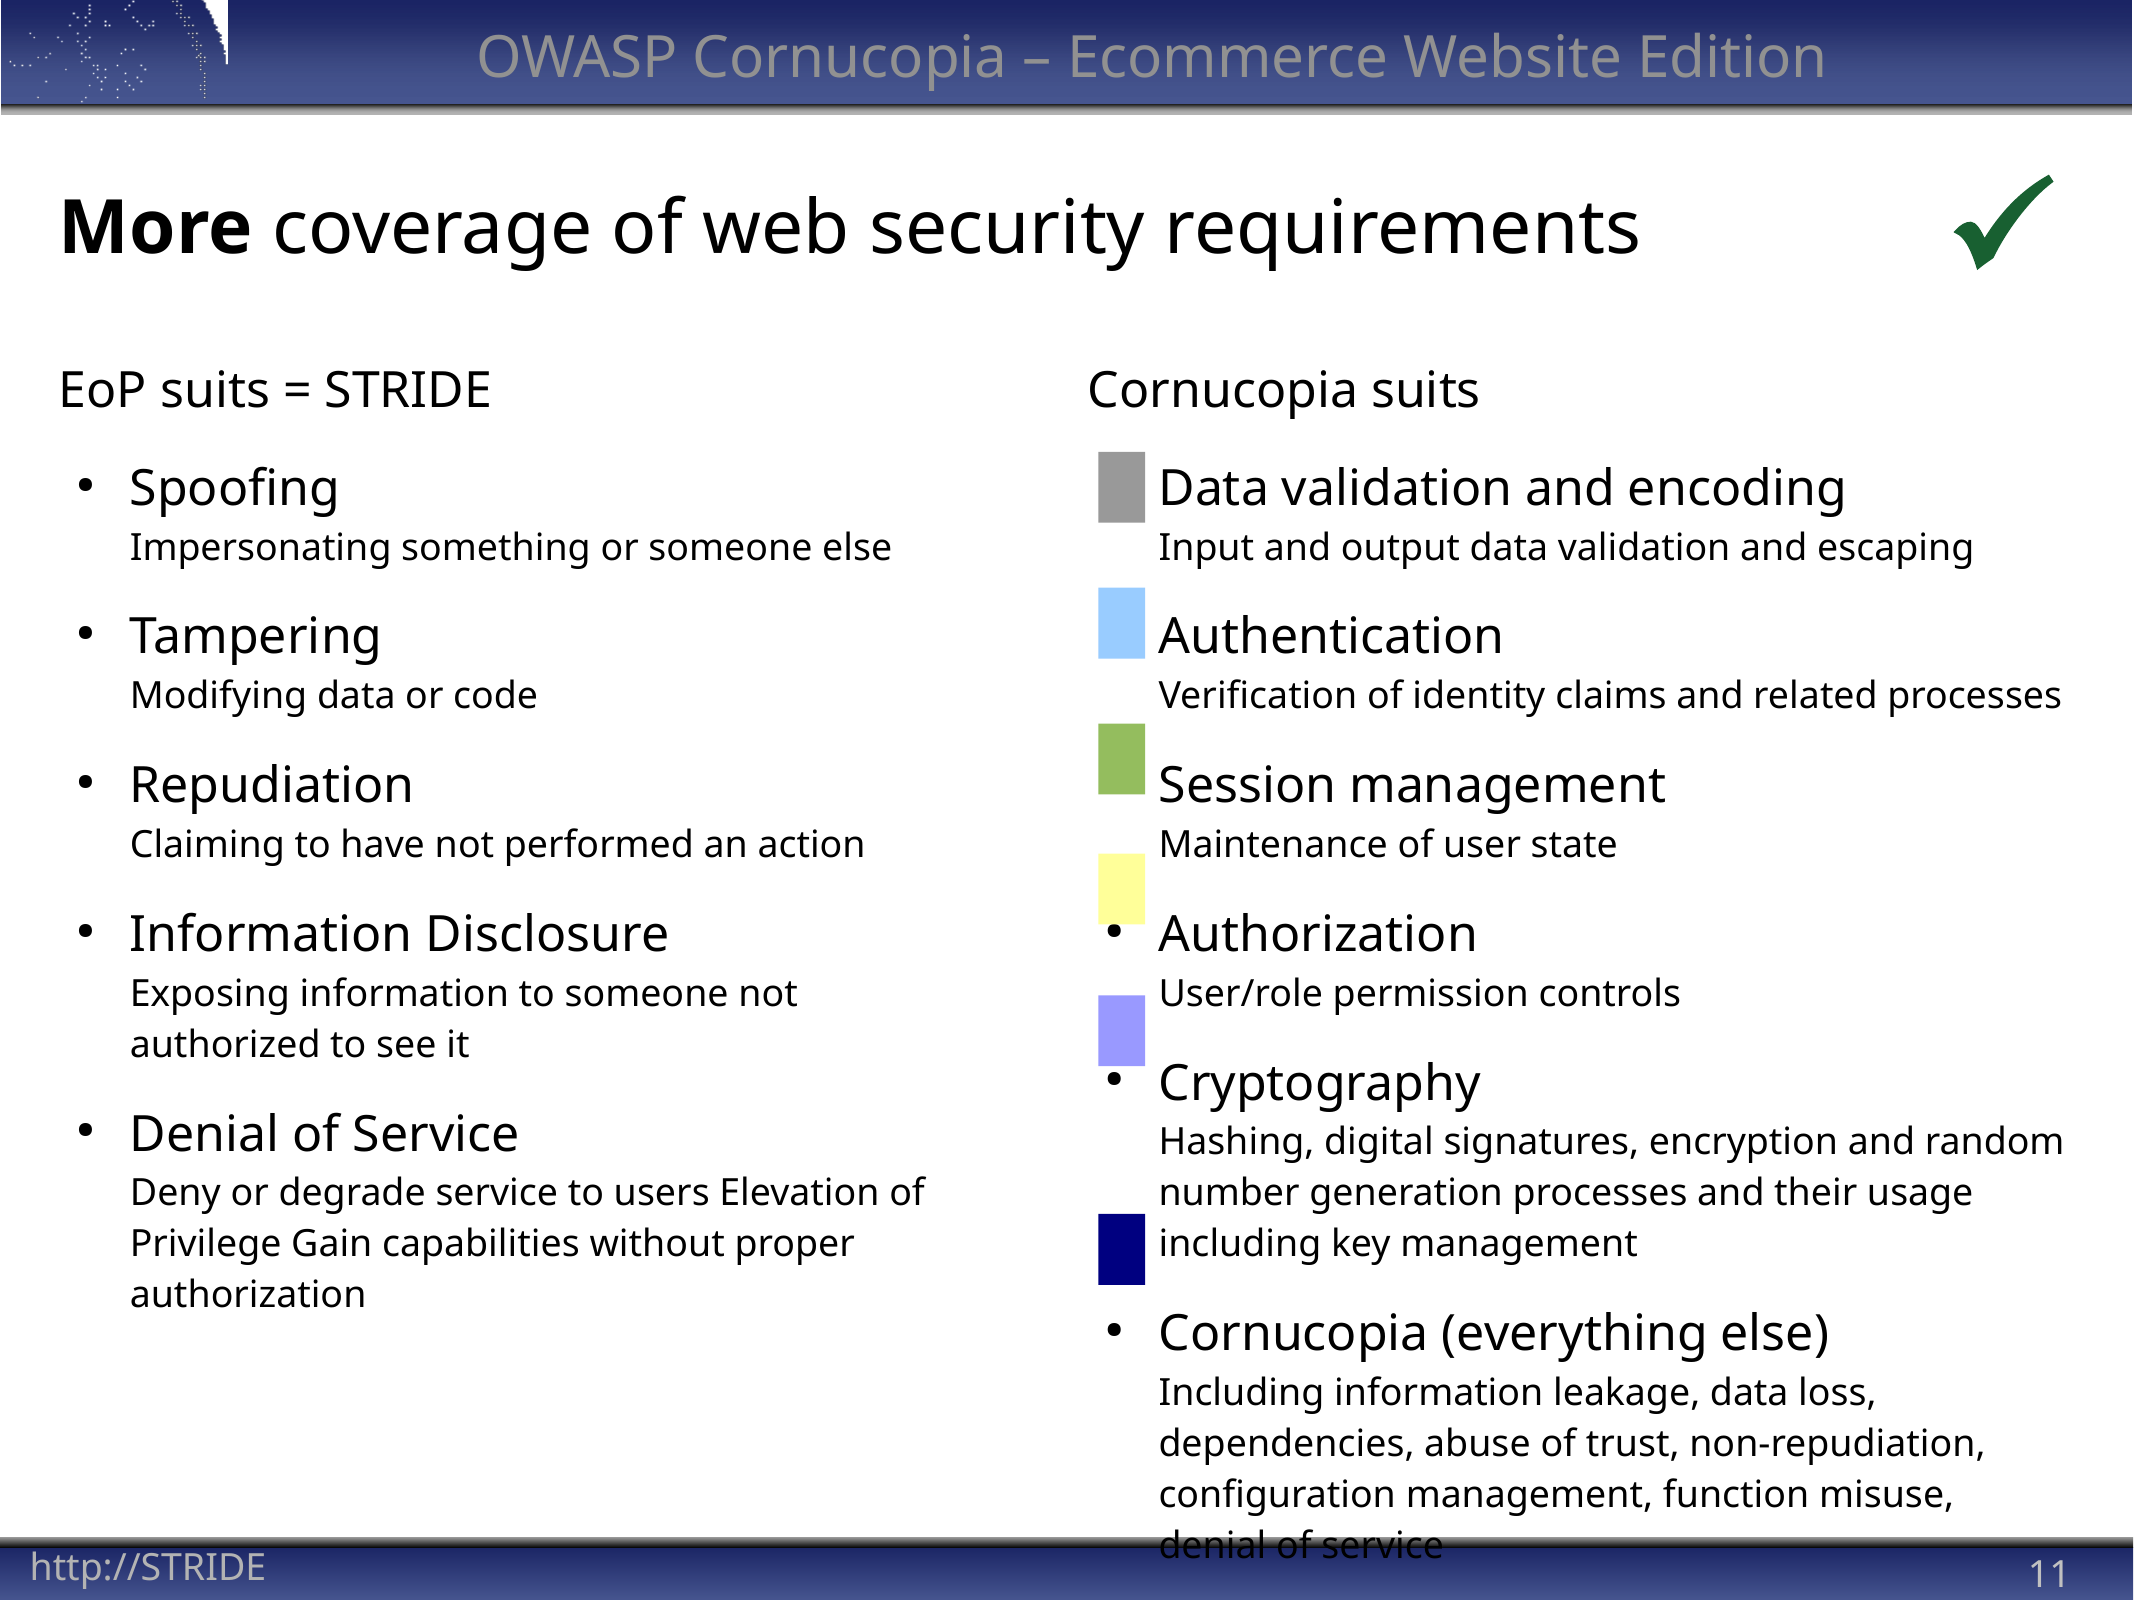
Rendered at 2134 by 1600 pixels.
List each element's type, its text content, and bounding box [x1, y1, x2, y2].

title More coverage of web security requirements [58, 124, 2126, 325]
list [1098, 853, 1146, 925]
list [1098, 1213, 1146, 1285]
list Cornucopia suits Data validation and encoding Input and output data validation and escaping Authentication Verification of identity claims and related processes Session management Maintenance of user state Authorization User/role permission controls Cryptography Hashing, digital signatures, encryption and random number generation processes and their usage including key management Cornucopia (everything else) Including information leakage, data loss, dependencies, abuse of trust, non-repudiation, configuration management, function misuse, denial of service [1087, 354, 2068, 1536]
list [1098, 723, 1146, 795]
list EoP suits = STRIDE Spoofing Impersonating something or someone else Tampering Modifying data or code Repudiation Claiming to have not performed an action Information Disclosure Exposing information to someone not authorized to see it Denial of Service Deny or degrade service to users Elevation of Privilege Gain capabilities without proper authorization [58, 354, 945, 1536]
list [1098, 587, 1146, 659]
list ü [1730, 177, 2061, 325]
list [1098, 451, 1146, 523]
list [1098, 995, 1146, 1067]
list http://STRIDE [29, 1540, 2038, 1600]
